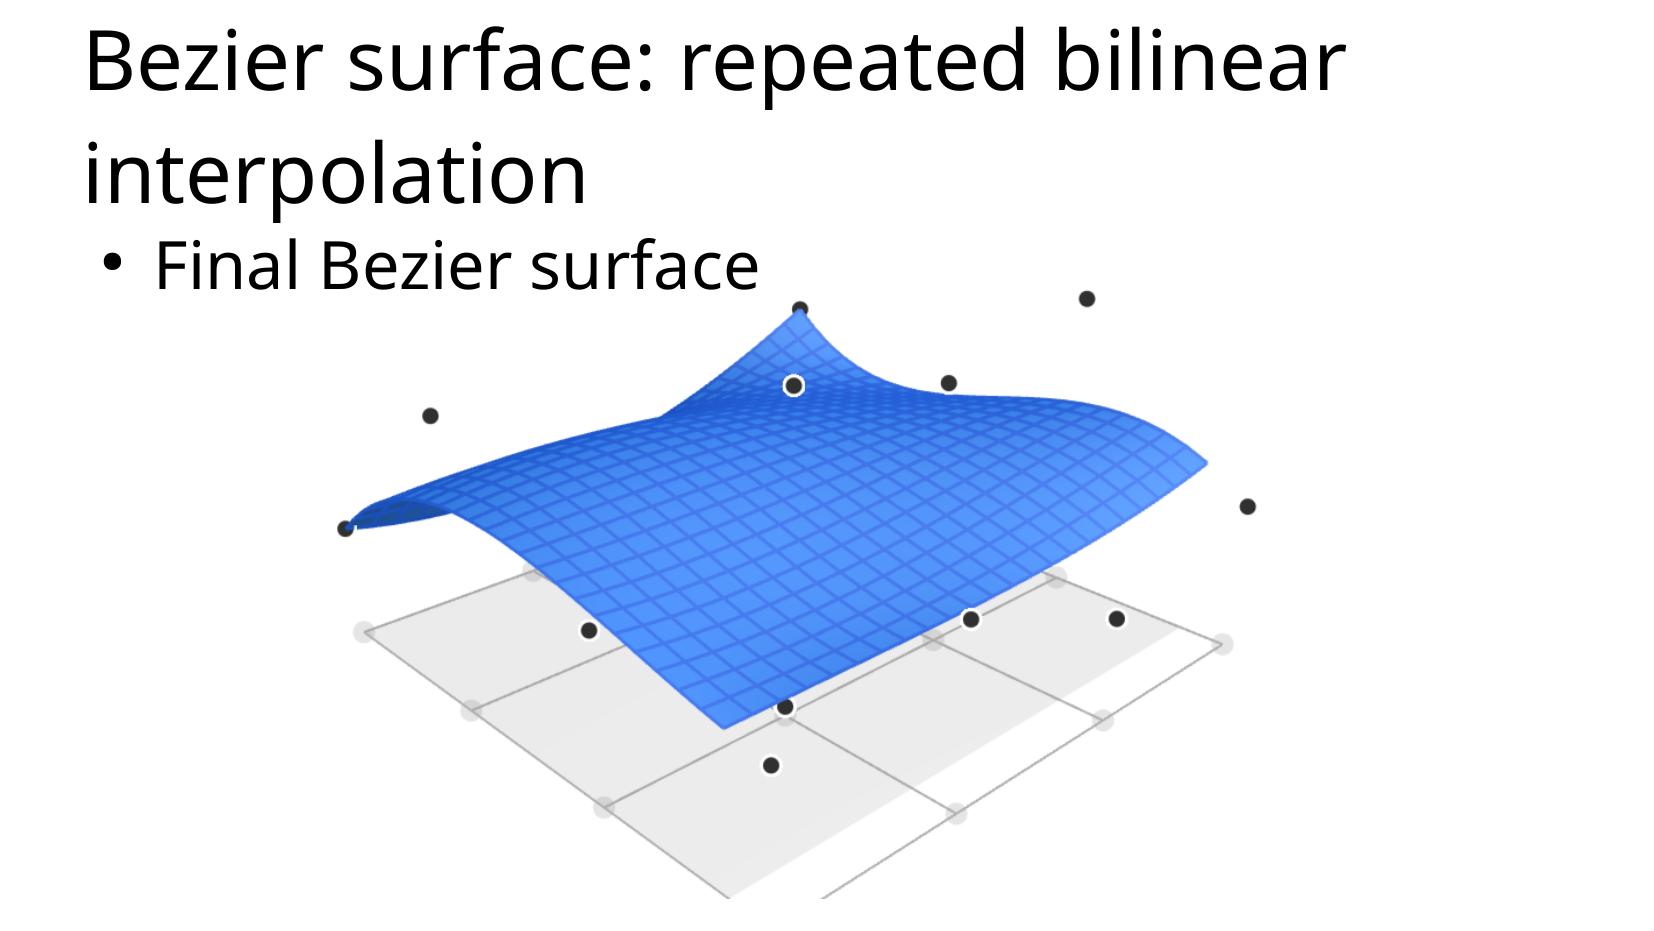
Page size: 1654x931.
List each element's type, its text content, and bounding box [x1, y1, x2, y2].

title Bezier surface: repeated bilinear interpolation [82, 37, 1571, 193]
picture [300, 421, 1381, 899]
list Final Bezier surface [82, 217, 1571, 421]
